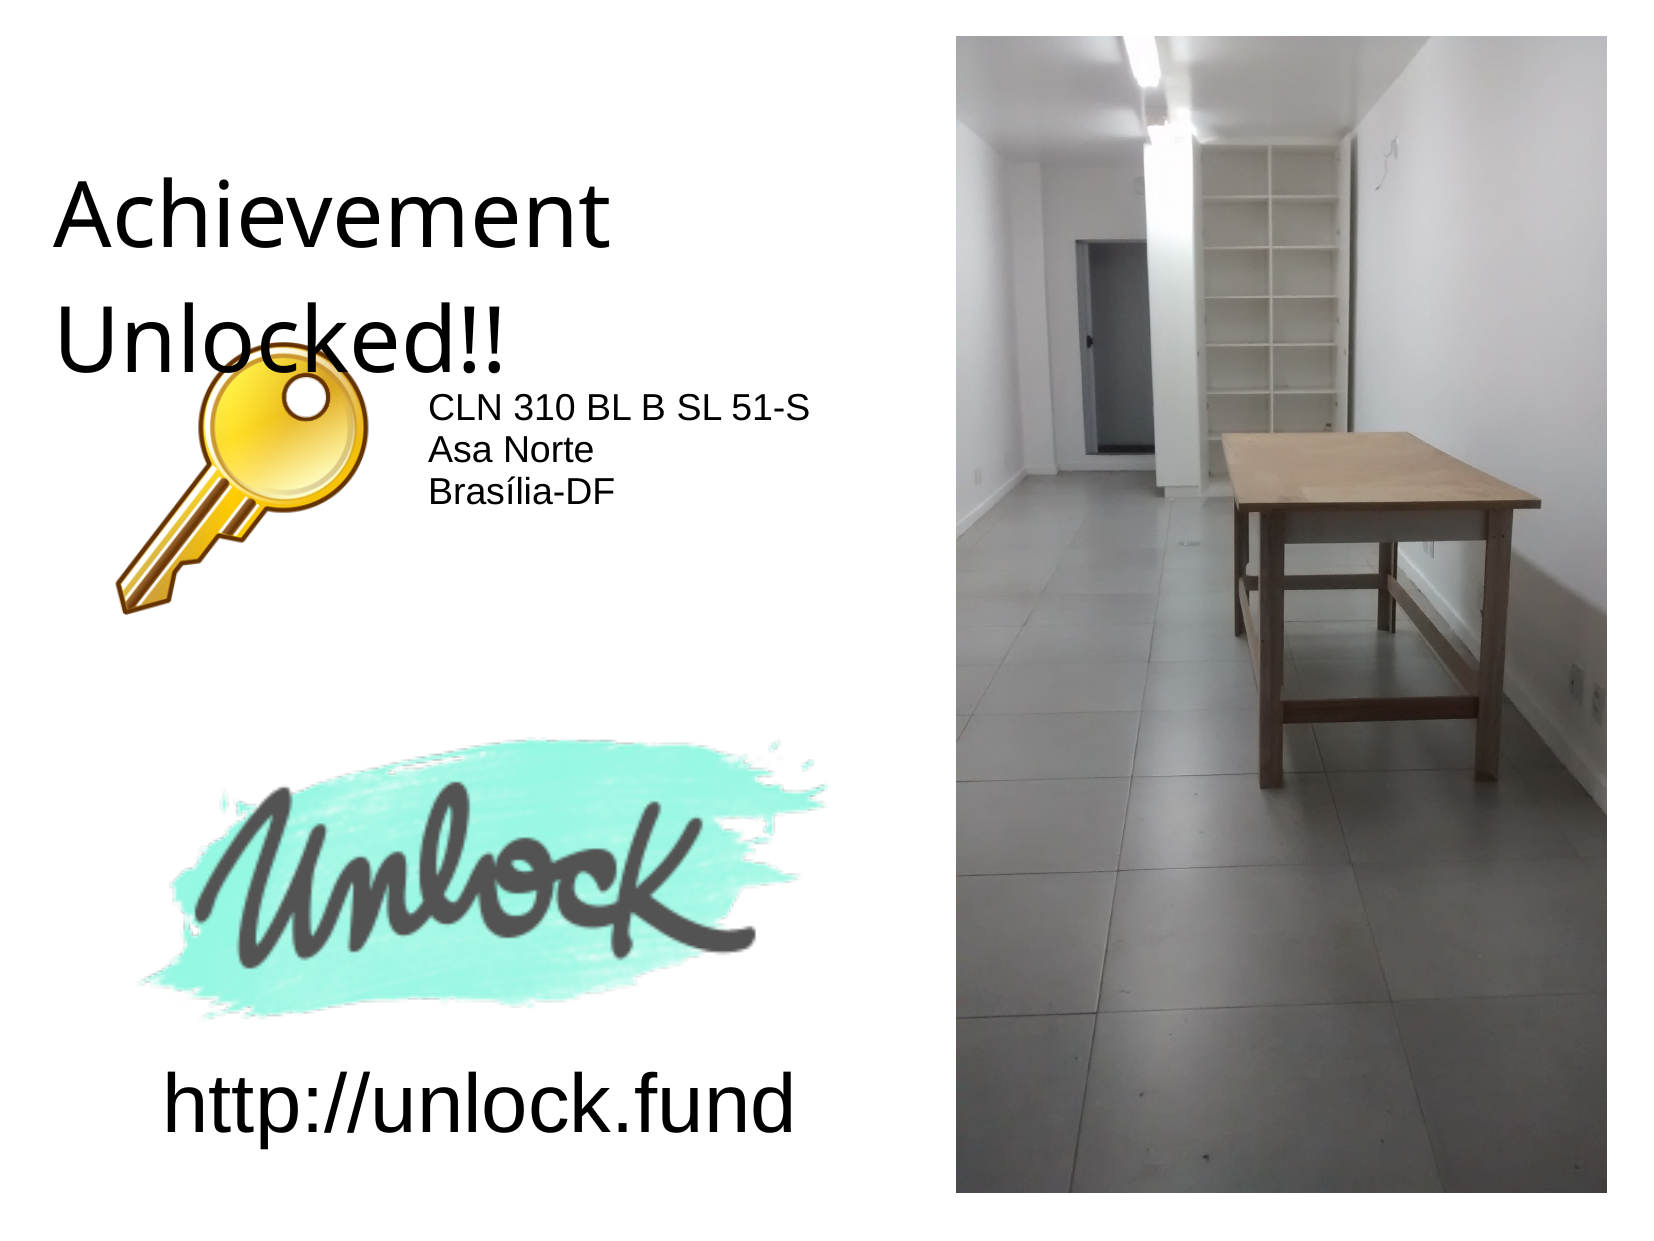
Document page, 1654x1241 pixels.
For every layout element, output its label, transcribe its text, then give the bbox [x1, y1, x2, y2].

text_box CLN 310 BL B SL 51-S Asa Norte Brasília-DF [413, 378, 945, 520]
picture [956, 36, 1607, 1193]
picture [106, 367, 378, 615]
text_box http://unlock.fund [147, 1049, 813, 1158]
text_box Achievement Unlocked!! [38, 141, 1034, 367]
picture [135, 722, 828, 1022]
